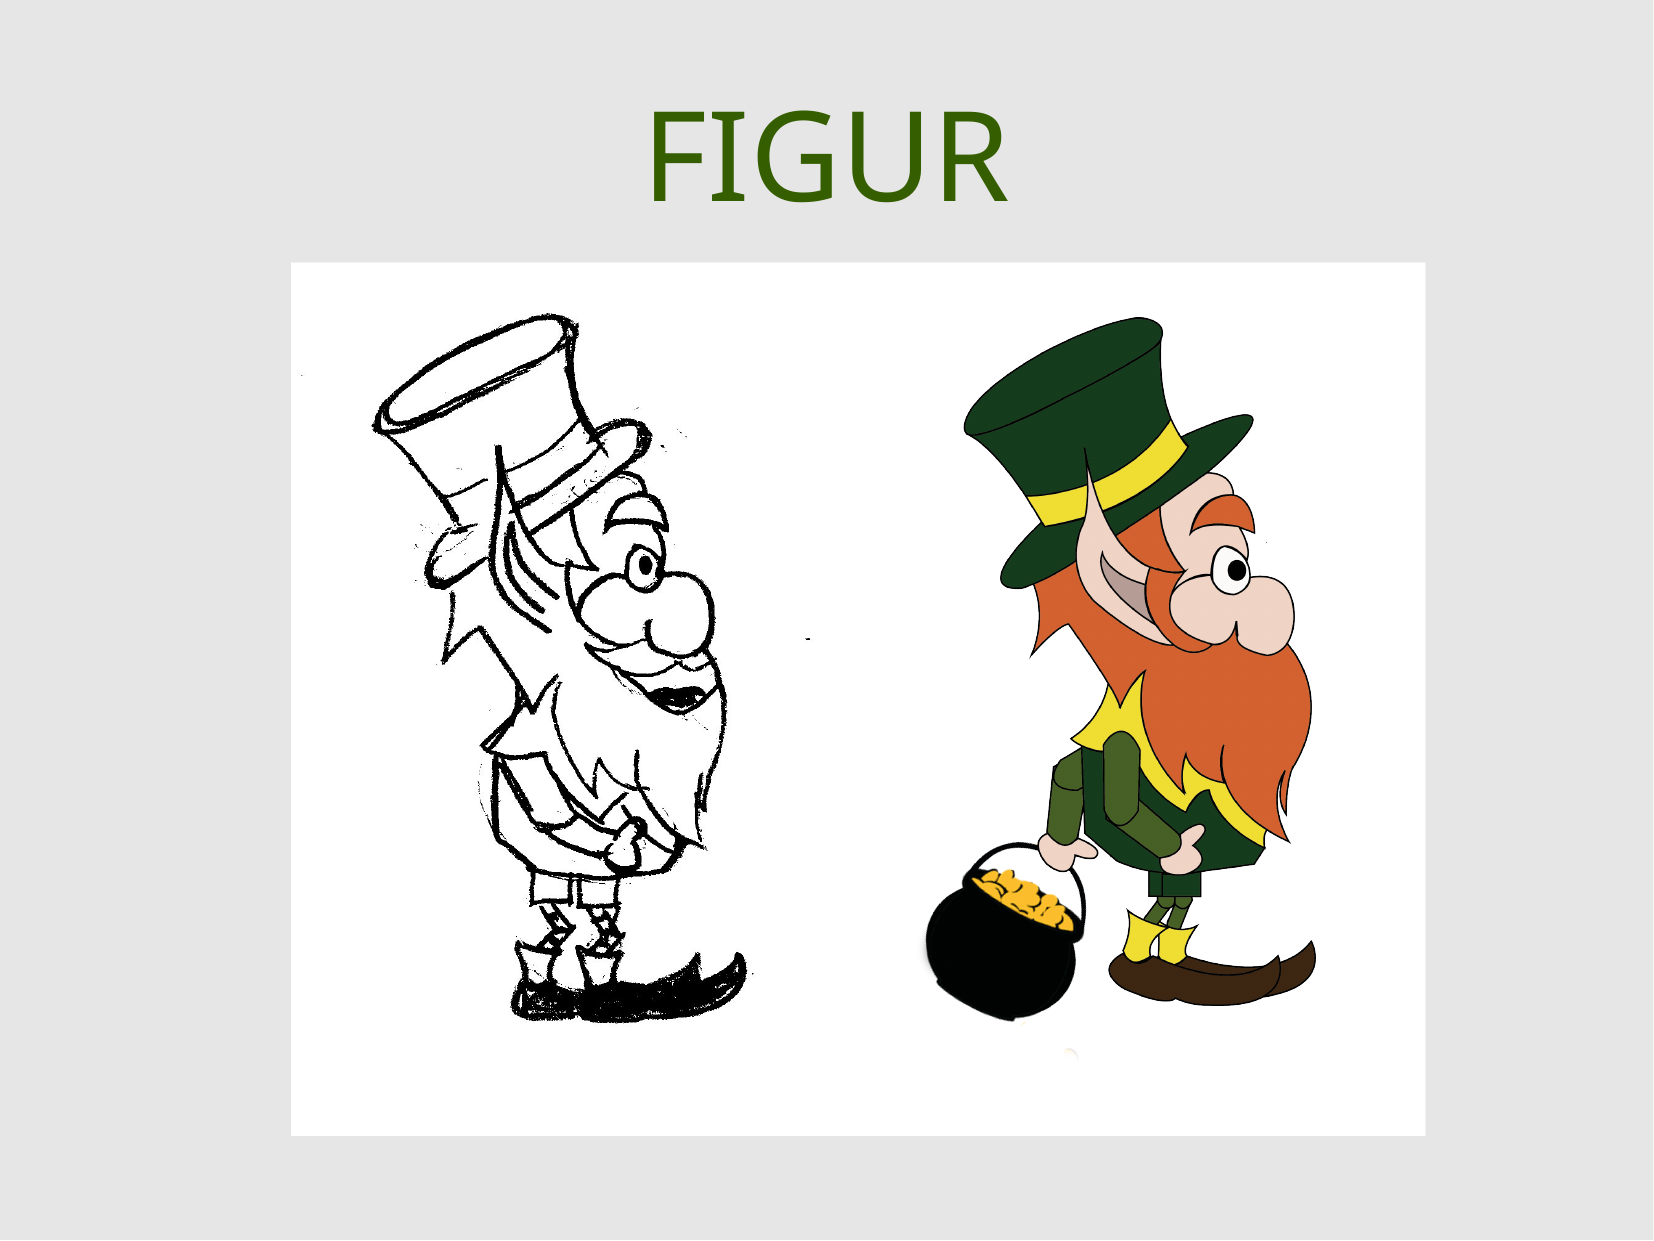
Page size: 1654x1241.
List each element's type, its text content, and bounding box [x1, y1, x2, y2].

title FIGUR [82, 49, 1571, 257]
picture [0, 0, 1429, 1241]
